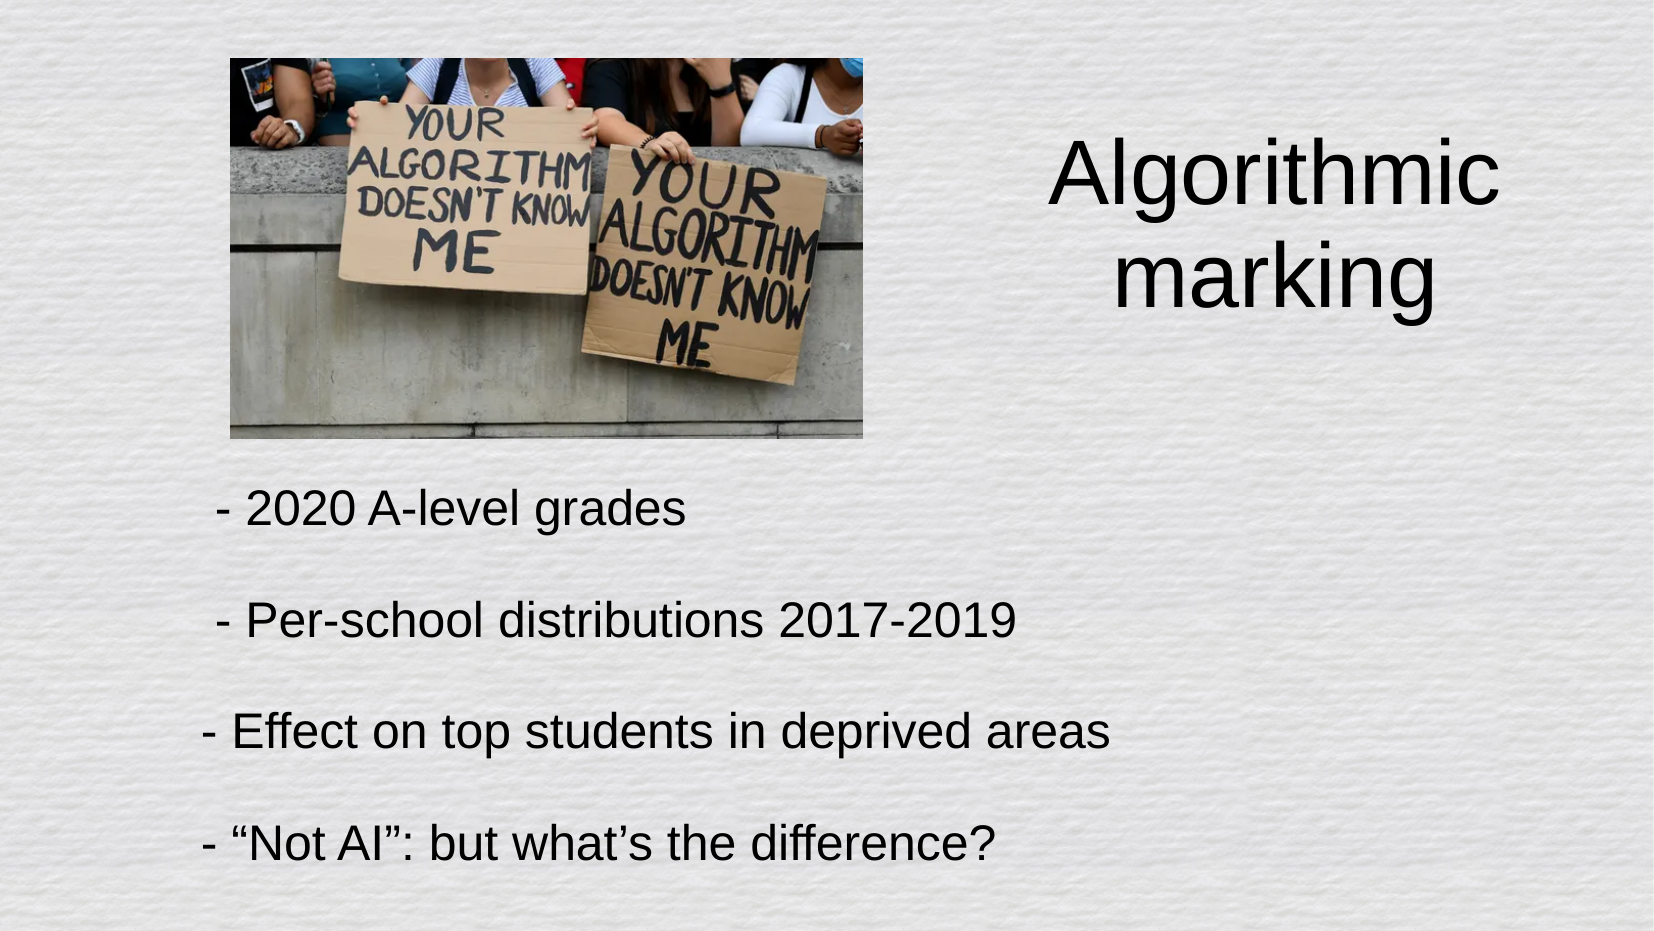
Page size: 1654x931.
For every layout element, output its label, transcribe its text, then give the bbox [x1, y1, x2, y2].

picture [0, 0, 1654, 931]
title Algorithmic marking [980, 121, 1571, 327]
title - 2020 A-level grades - Per-school distributions 2017-2019 - Effect on top students in deprived areas - “Not AI”: but what’s the difference? [200, 480, 1158, 871]
